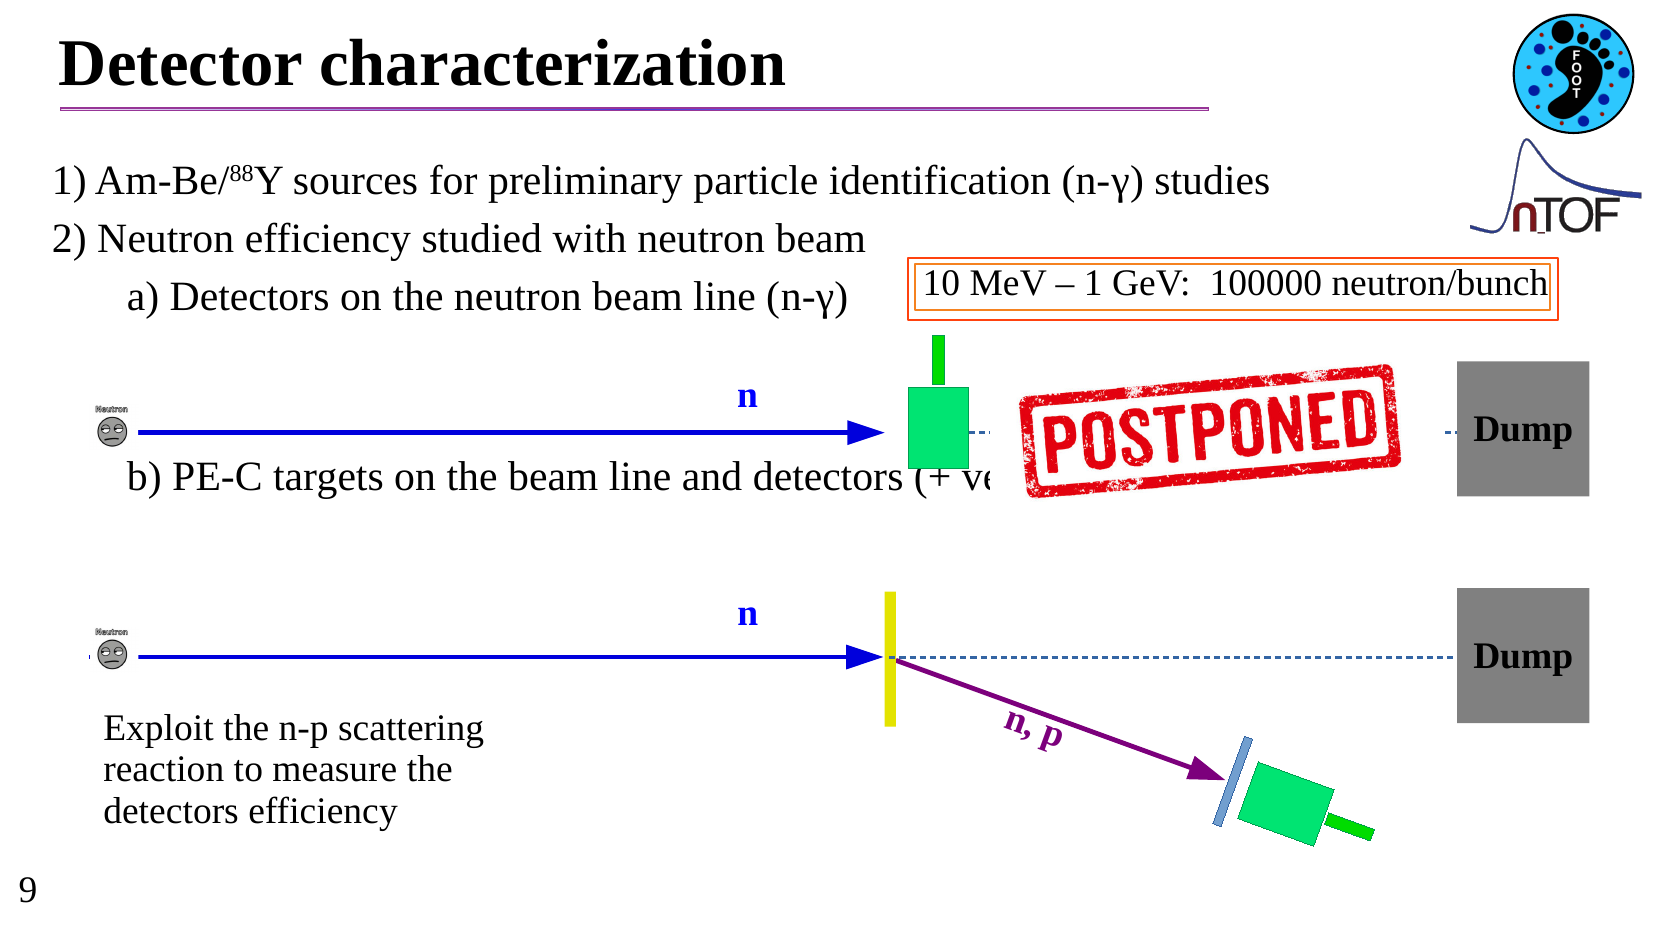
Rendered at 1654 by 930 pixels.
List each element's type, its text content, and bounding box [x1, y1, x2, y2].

text_box Detector characterization [58, 0, 1594, 118]
text_box [932, 335, 945, 385]
picture [1594, 11, 1634, 61]
text_box 9 [3, 861, 53, 927]
text_box [884, 591, 896, 727]
picture [89, 404, 139, 450]
picture [90, 627, 139, 673]
text_box [908, 387, 969, 469]
text_box Dump [1457, 361, 1590, 497]
text_box n, p [978, 683, 1088, 781]
text_box 10 MeV – 1 GeV: 100000 neutron/bunch [909, 259, 1557, 319]
text_box n [722, 584, 773, 655]
text_box [1212, 736, 1253, 827]
text_box 1) Am-Be/88Y sources for preliminary particle identification (n-γ) studies 2) Neutron efficiency studied with neutron beam a) Detectors on the neutron beam line (n-γ) b) PE-C targets on the beam line and detectors (+ vetos) at a fixed angle (25°) [37, 150, 1545, 578]
text_box Exploit the n-p scattering reaction to measure the detectors efficiency [88, 699, 587, 930]
text_box [1324, 812, 1375, 841]
text_box Dump [1457, 588, 1590, 724]
text_box n [722, 366, 773, 436]
picture [990, 331, 1441, 528]
text_box [1237, 761, 1335, 847]
picture [1451, 21, 1653, 248]
